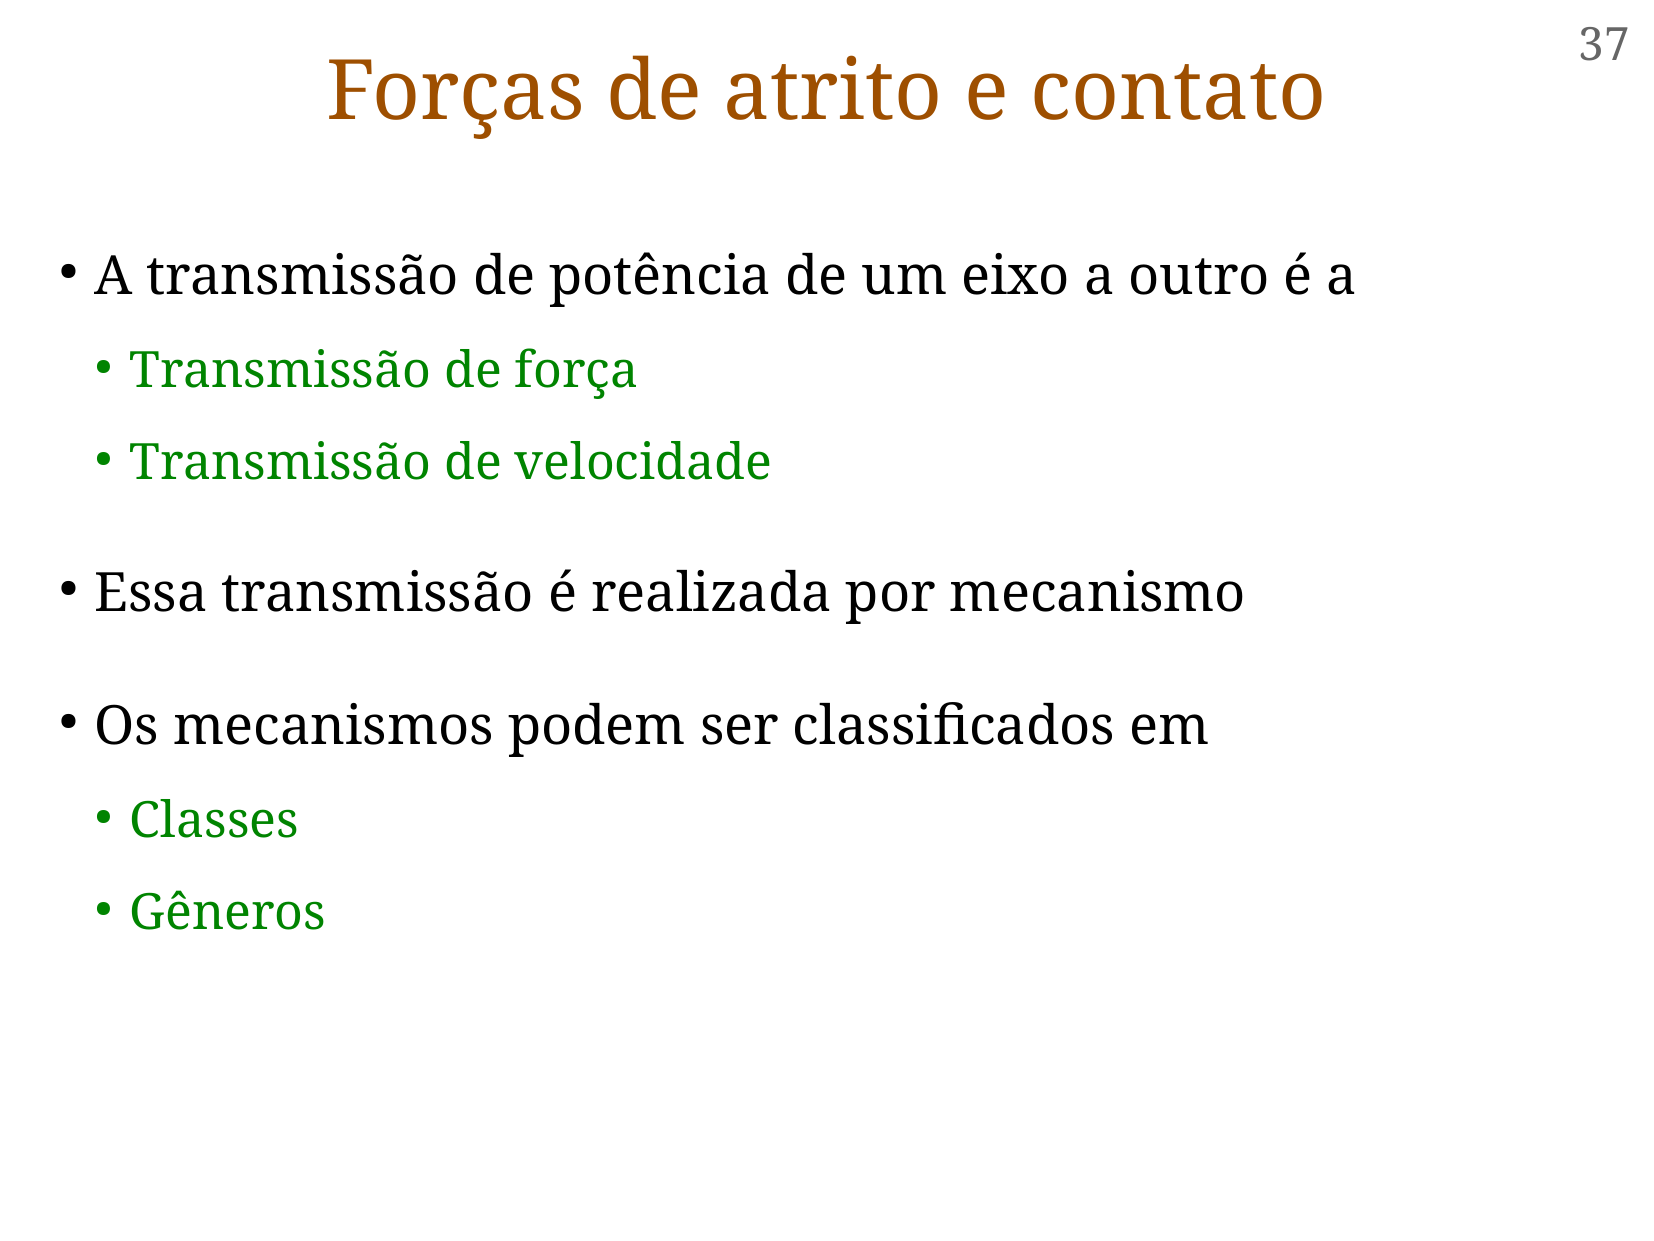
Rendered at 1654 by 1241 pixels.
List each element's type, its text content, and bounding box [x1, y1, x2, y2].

list A transmissão de potência de um eixo a outro é a Transmissão de força Transmissão de velocidade Essa transmissão é realizada por mecanismo Os mecanismos podem ser classificados em Classes Gêneros [59, 236, 1595, 1211]
title Forças de atrito e contato [59, 29, 1595, 148]
